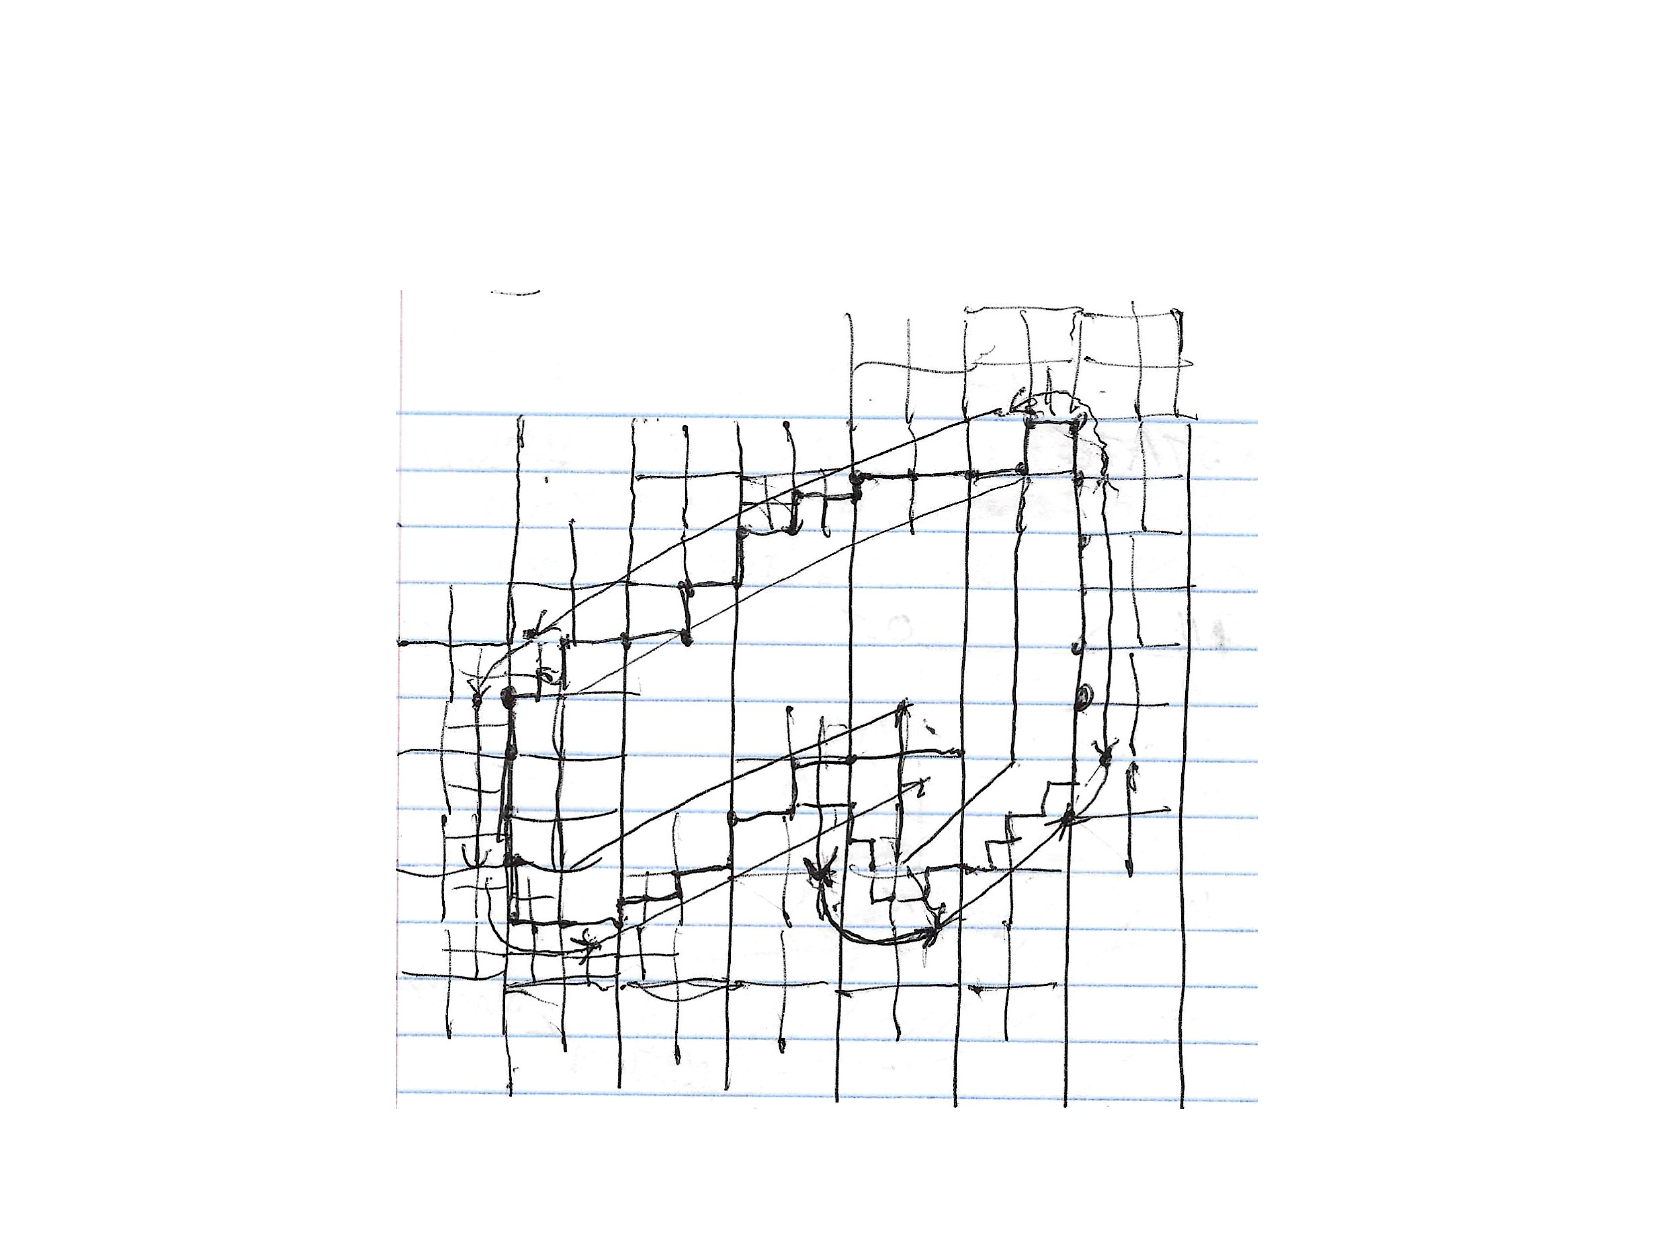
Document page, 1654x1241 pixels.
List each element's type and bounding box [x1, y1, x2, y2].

picture [396, 290, 1258, 1109]
